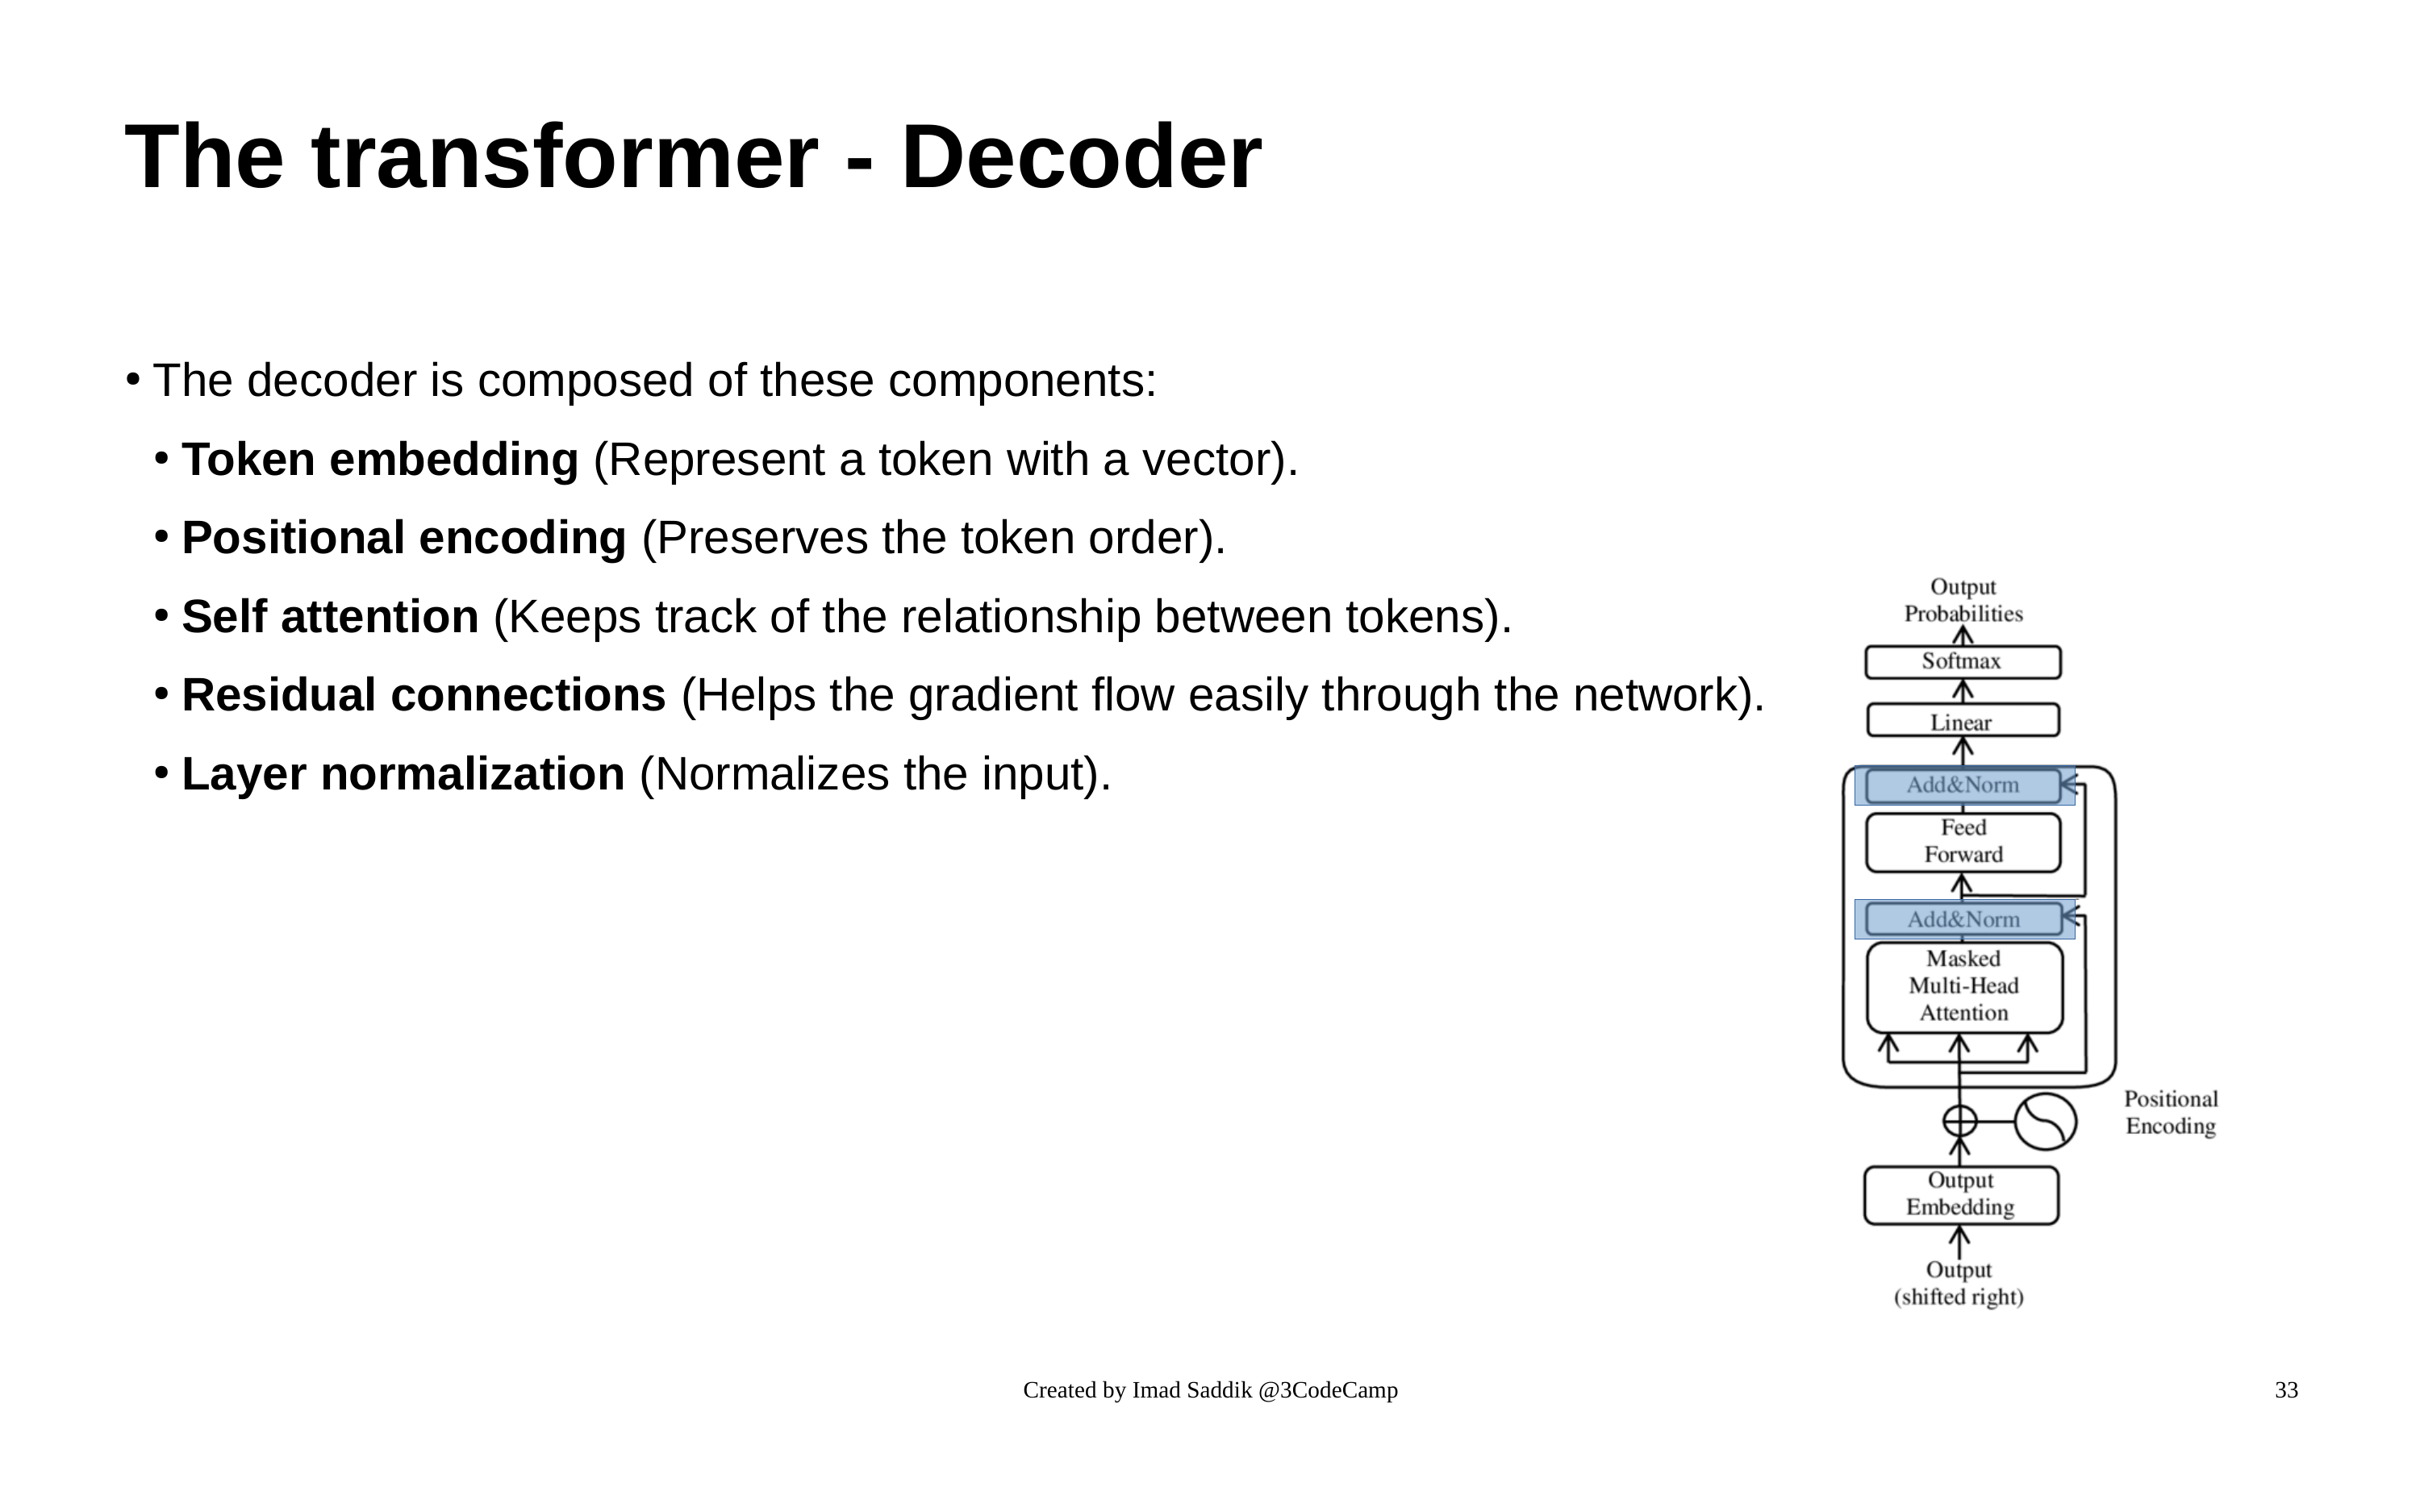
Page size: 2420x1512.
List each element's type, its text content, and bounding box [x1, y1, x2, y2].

text_box The decoder is composed of these components: Token embedding (Represent a token with a vector). Positional encoding (Preserves the token order). Self attention (Keeps track of the relationship between tokens). Residual connections (Helps the gradient flow easily through the network). Layer normalization (Normalizes the input). [112, 322, 1906, 806]
text_box [1855, 899, 2076, 939]
text_box [1855, 765, 2076, 806]
text_box The transformer - Decoder [112, 61, 1664, 251]
picture [1815, 562, 2299, 1331]
